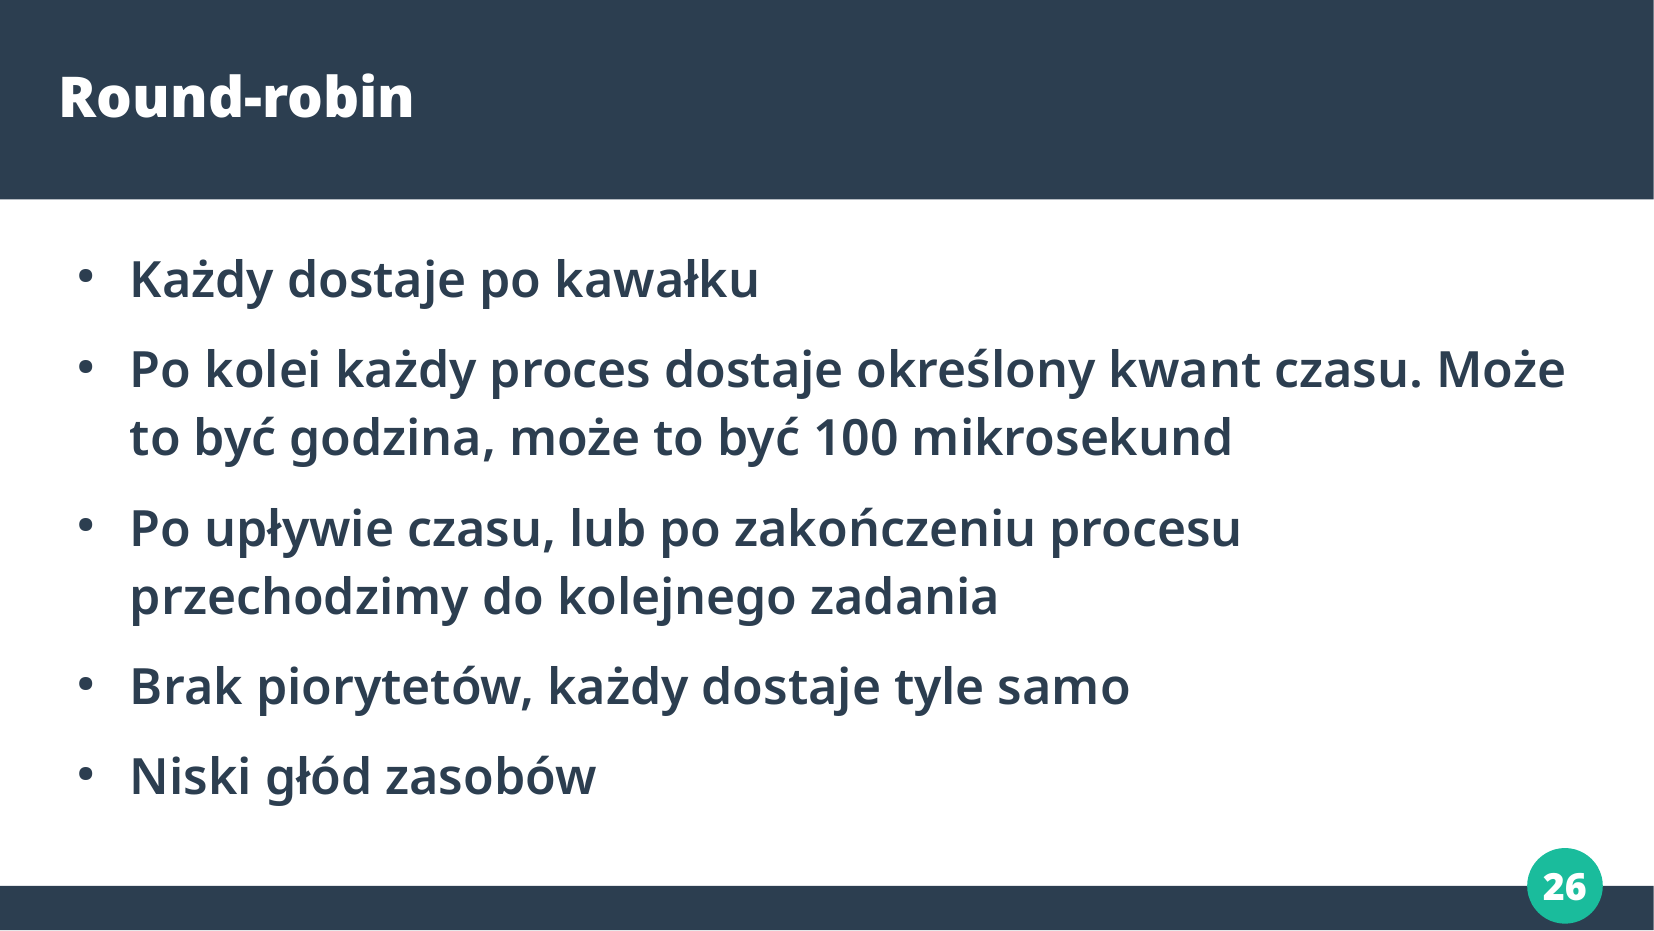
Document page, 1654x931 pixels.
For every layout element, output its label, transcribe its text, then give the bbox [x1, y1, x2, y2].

title Round-robin [59, 37, 1595, 155]
list Każdy dostaje po kawałku Po kolei każdy proces dostaje określony kwant czasu. Może to być godzina, może to być 100 mikrosekund Po upływie czasu, lub po zakończeniu procesu przechodzimy do kolejnego zadania Brak piorytetów, każdy dostaje tyle samo Niski głód zasobów [59, 243, 1595, 864]
